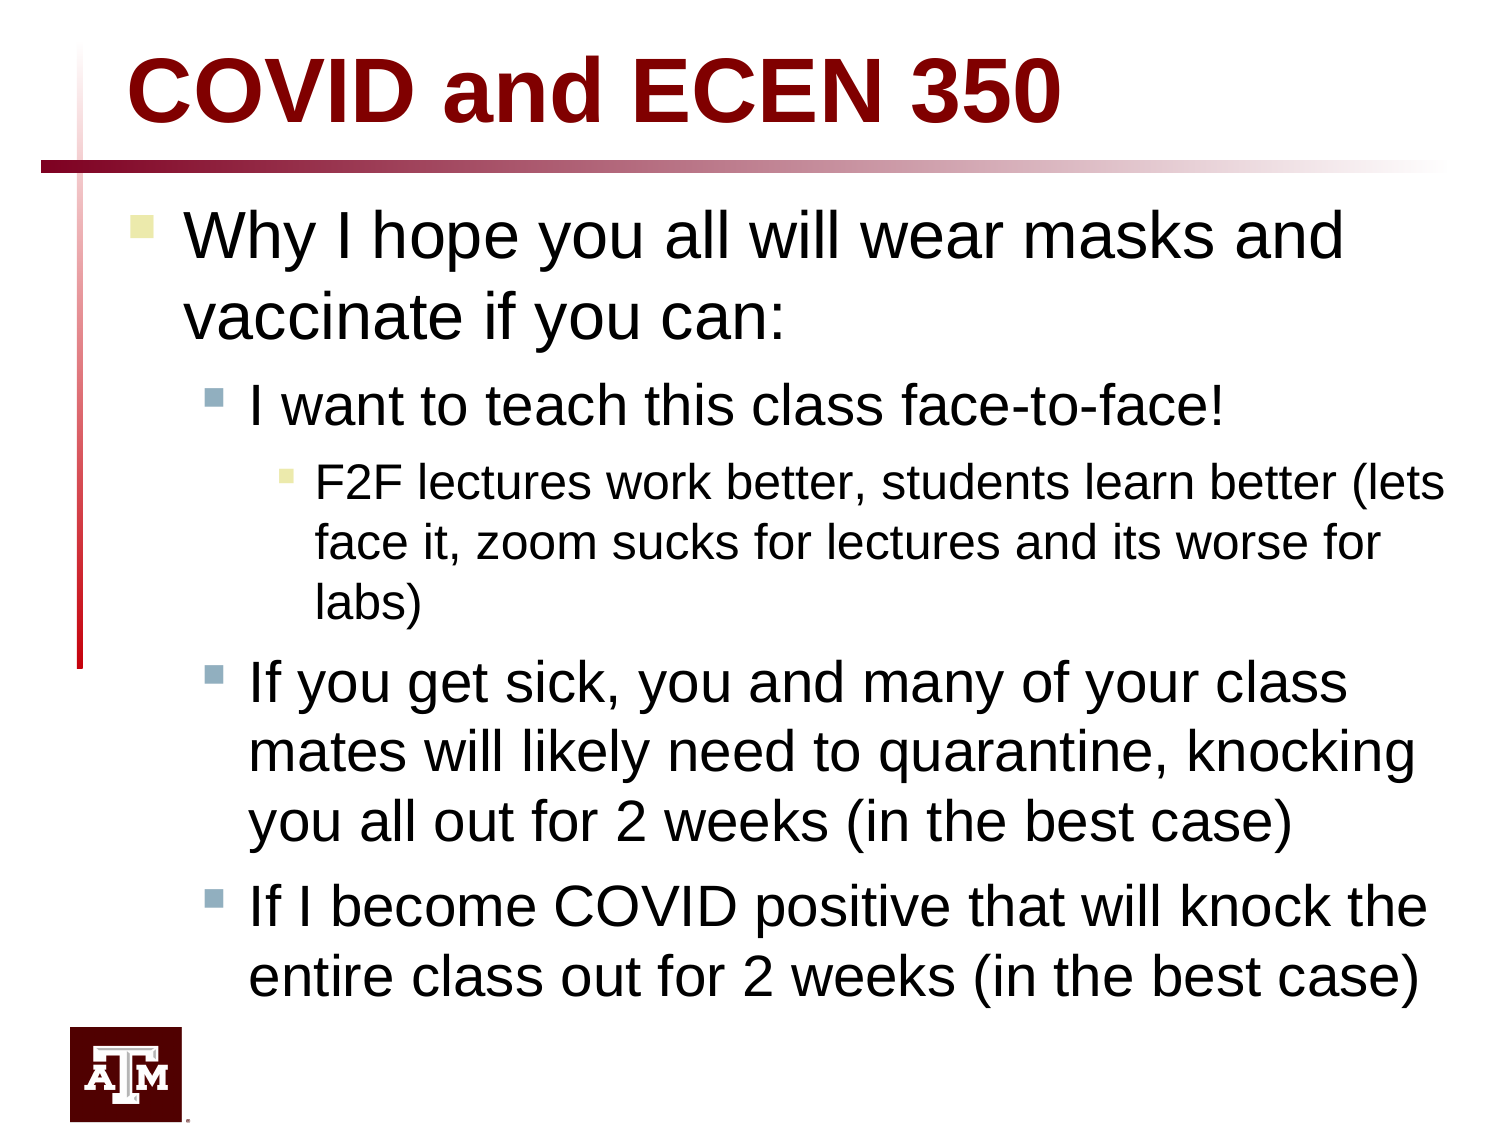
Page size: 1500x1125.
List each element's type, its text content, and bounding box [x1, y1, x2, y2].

list Why I hope you all will wear masks and vaccinate if you can: I want to teach this class face-to-face! F2F lectures work better, students learn better (lets face it, zoom sucks for lectures and its worse for labs) If you get sick, you and many of your class mates will likely need to quarantine, knocking you all out for 2 weeks (in the best case) If I become COVID positive that will knock the entire class out for 2 weeks (in the best case) [112, 184, 1469, 1096]
title COVID and ECEN 350 [112, 15, 1468, 149]
picture [60, 1023, 196, 1125]
